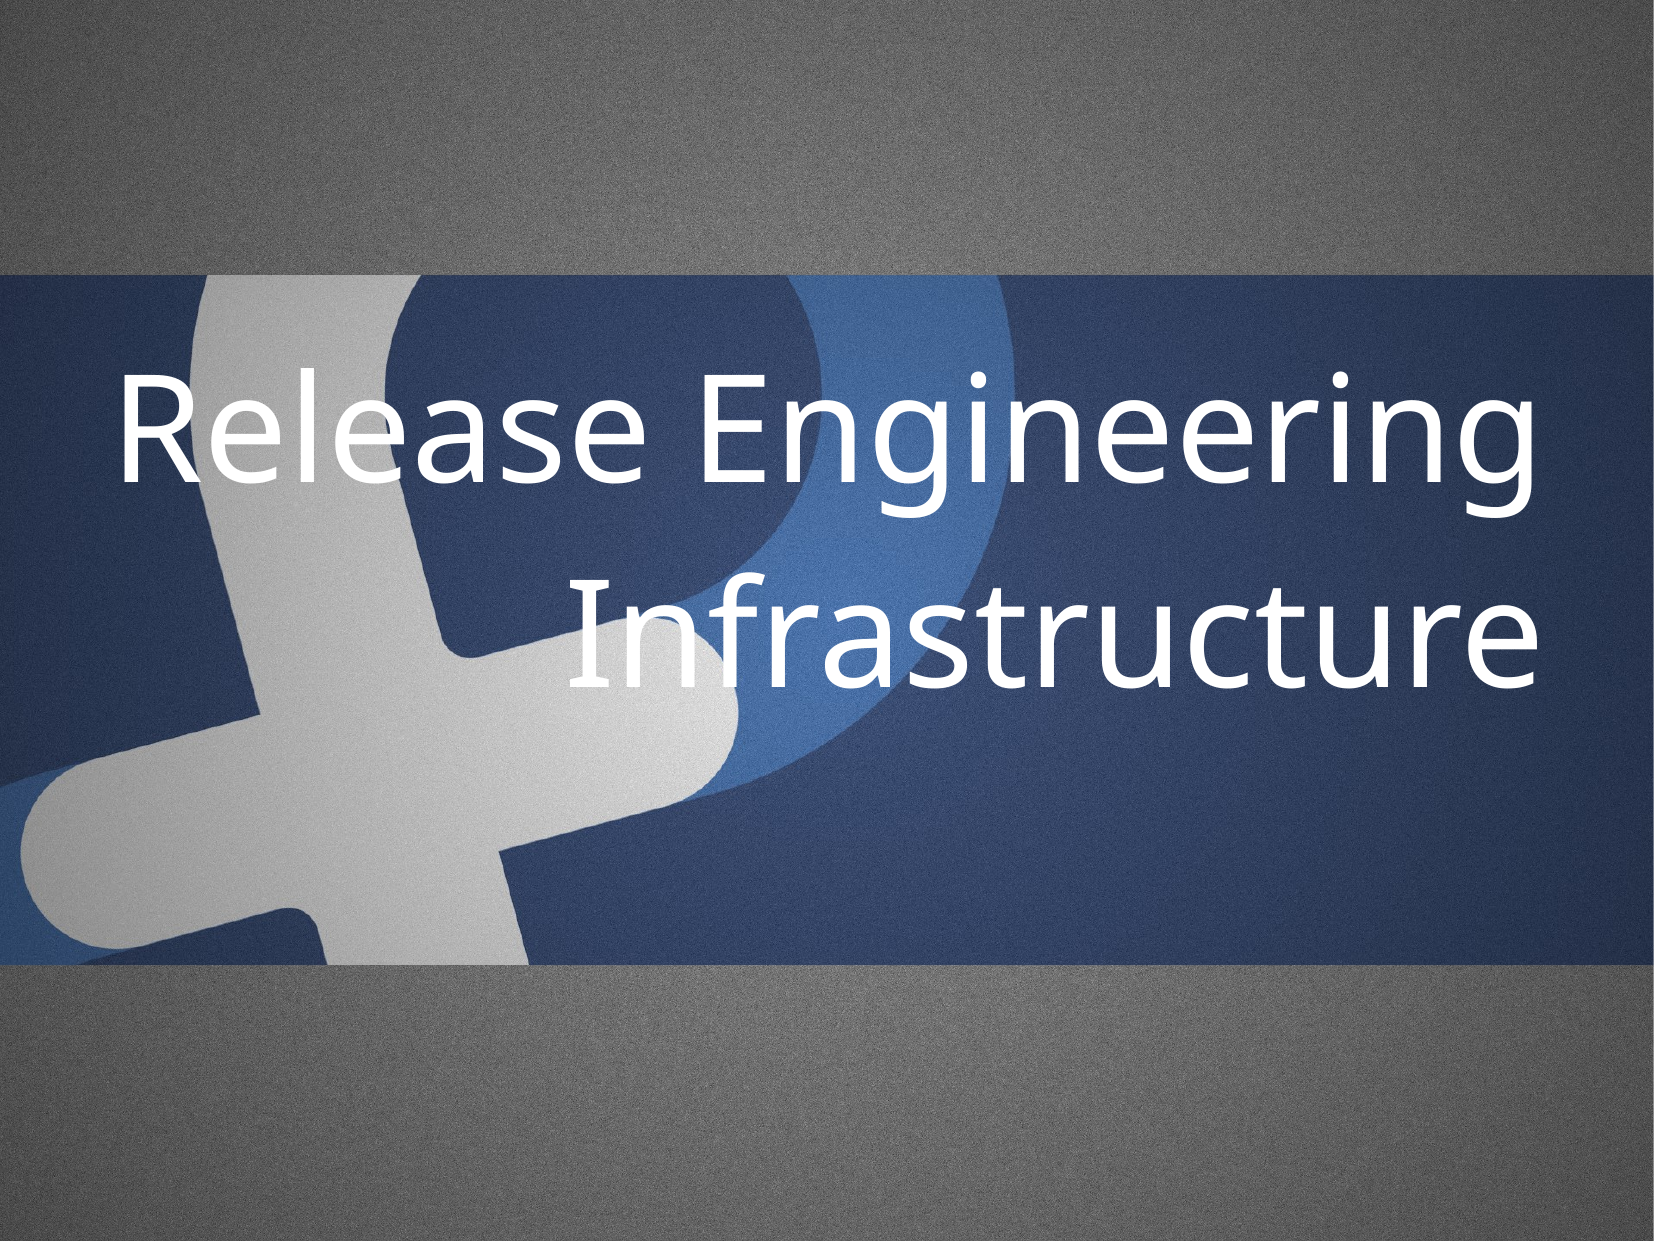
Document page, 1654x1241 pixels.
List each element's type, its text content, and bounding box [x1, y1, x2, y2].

text_box Release Engineering Infrastructure [45, 315, 1561, 654]
picture [0, 0, 1654, 1241]
